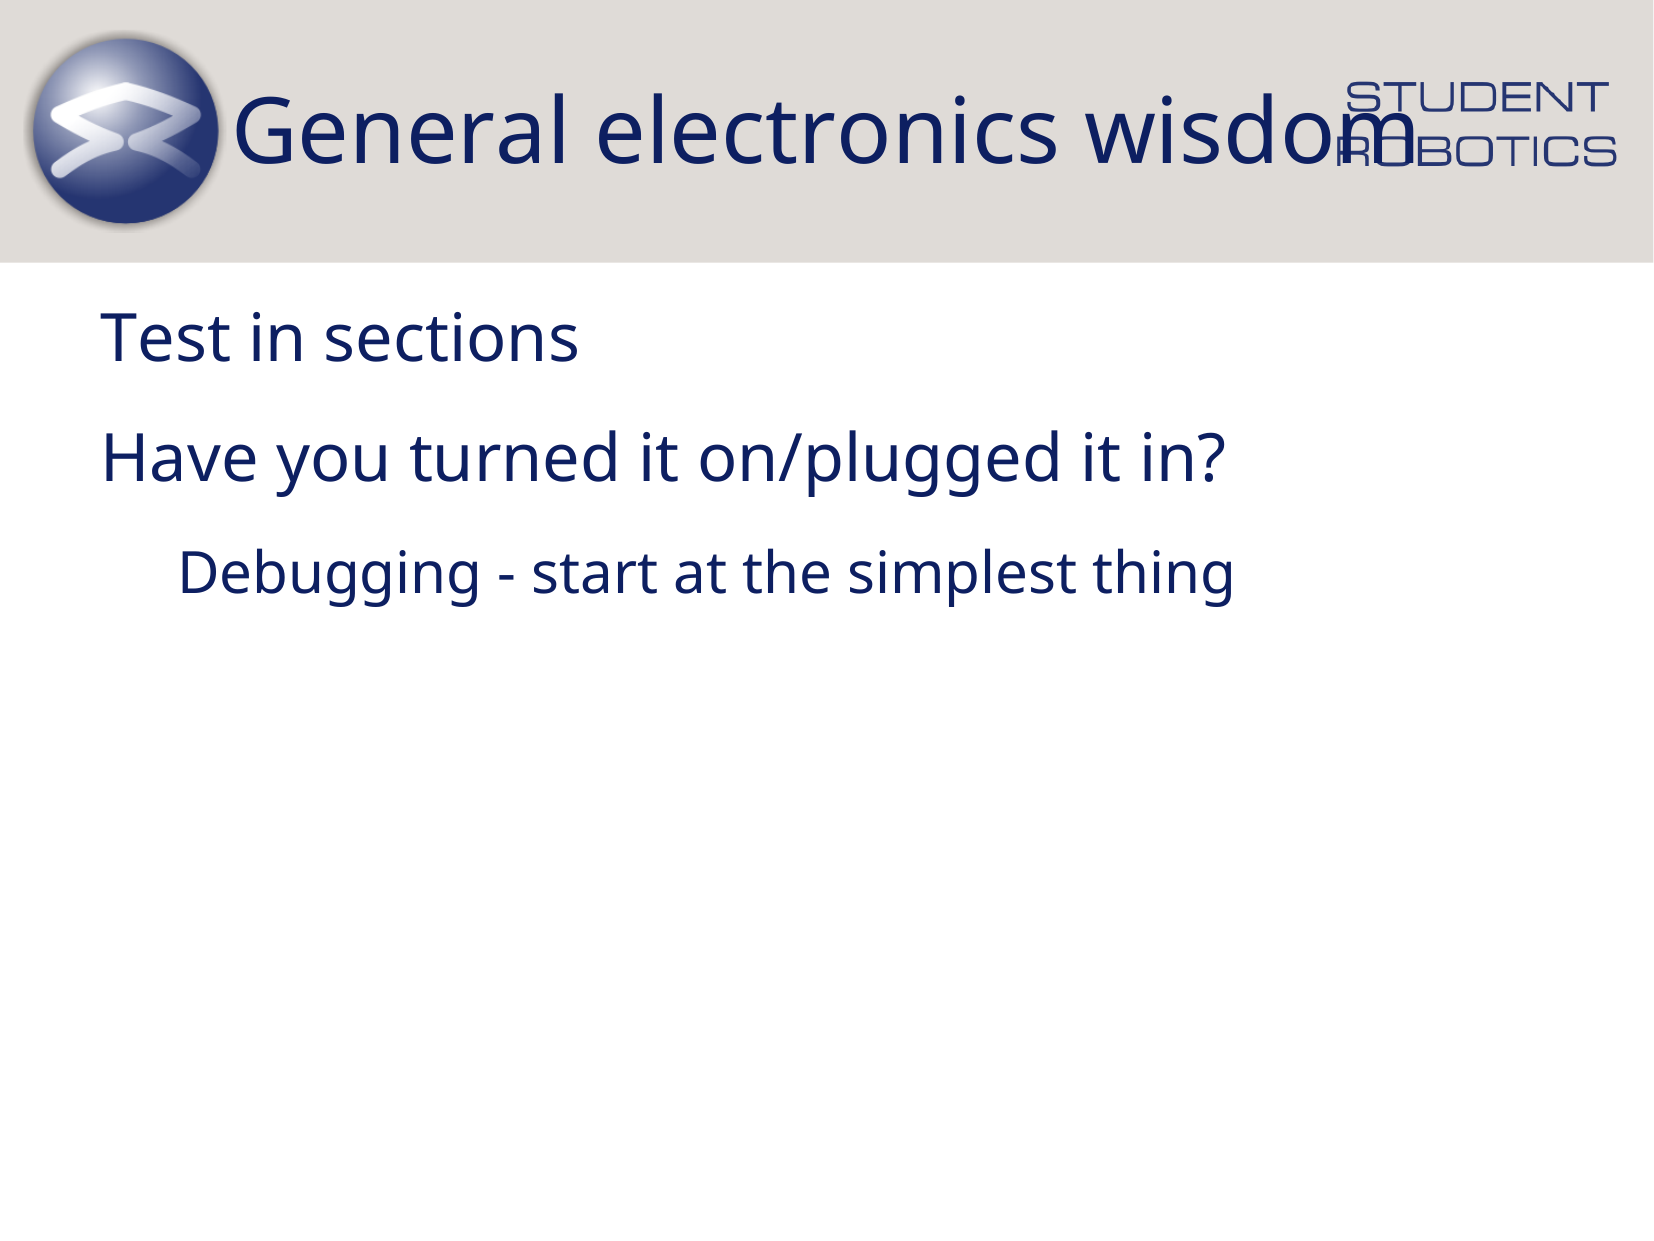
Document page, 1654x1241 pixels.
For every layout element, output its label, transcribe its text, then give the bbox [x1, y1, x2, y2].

list Test in sections Have you turned it on/plugged it in? Debugging - start at the simplest thing [82, 290, 1571, 1094]
title General electronics wisdom [82, 7, 1571, 250]
picture [1571, 68, 1633, 174]
picture [9, 19, 82, 245]
